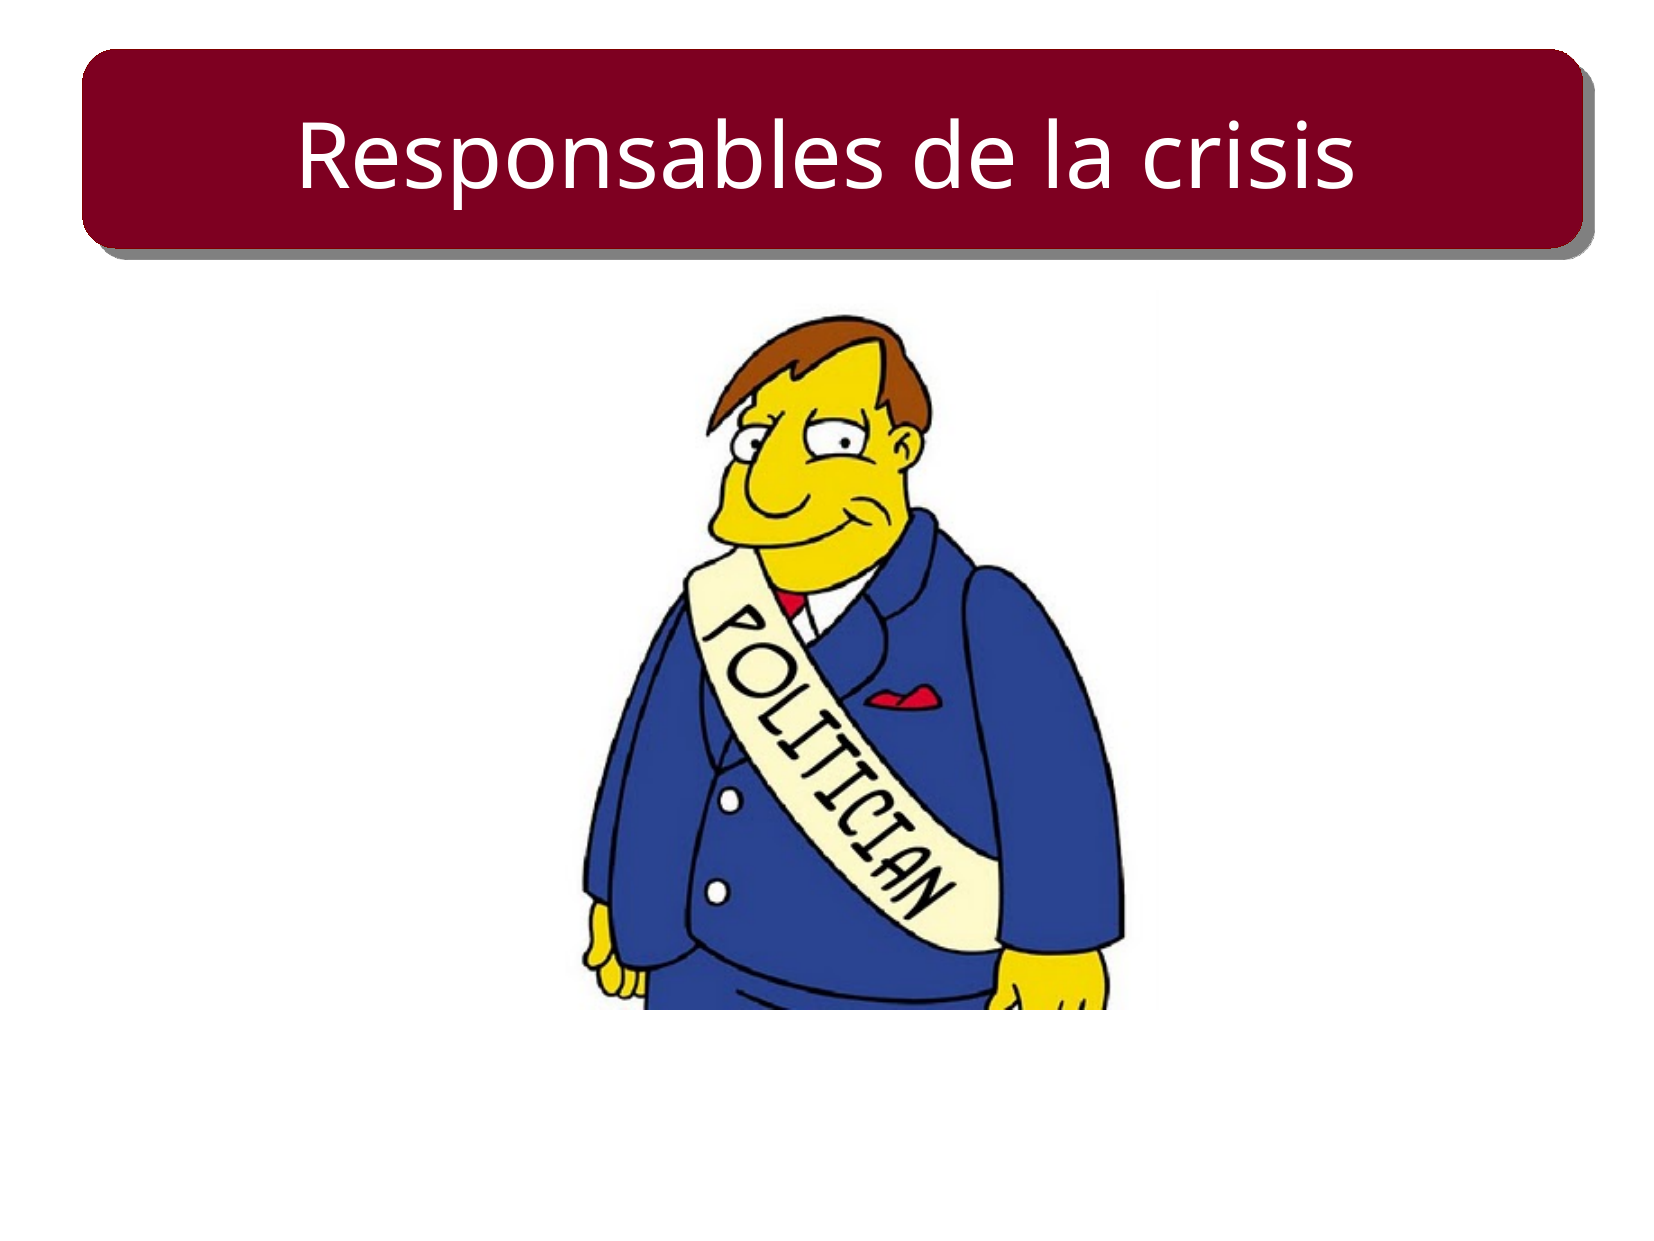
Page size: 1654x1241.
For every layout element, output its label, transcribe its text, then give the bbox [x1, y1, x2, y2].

title Responsables de la crisis [82, 49, 1571, 257]
picture [494, 290, 1159, 1010]
